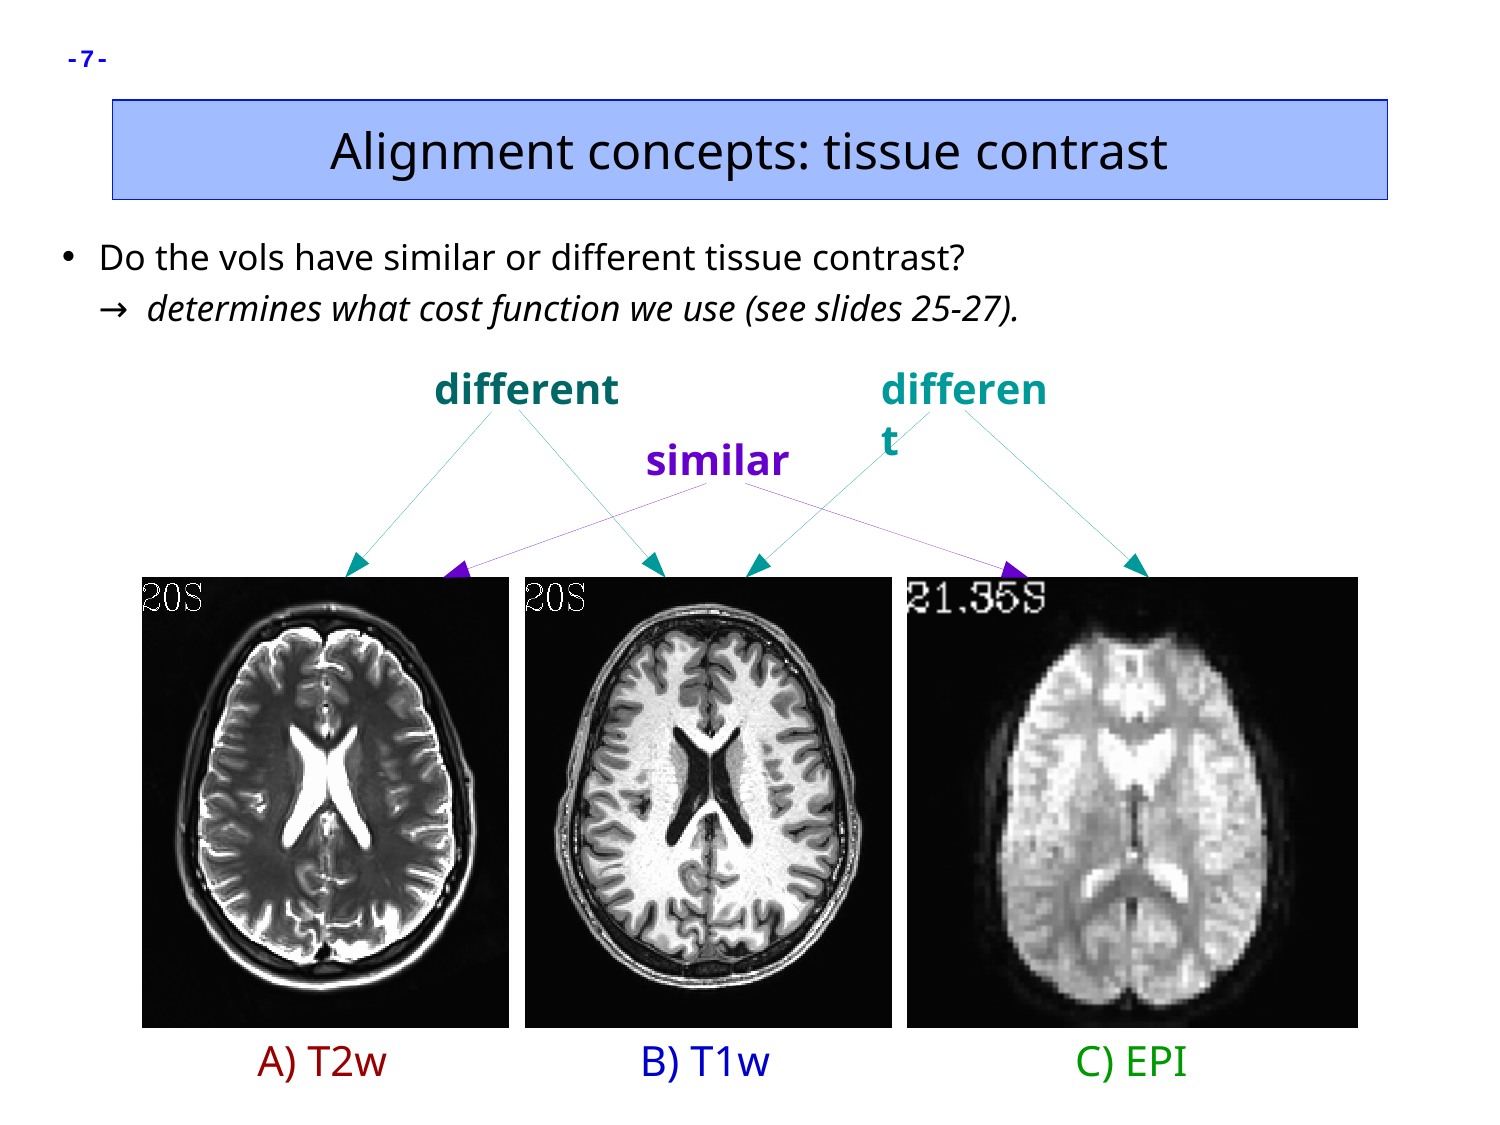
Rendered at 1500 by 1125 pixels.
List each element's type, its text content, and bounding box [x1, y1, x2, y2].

picture [142, 577, 509, 1028]
picture [525, 577, 892, 1028]
text_box A) T2w [239, 1024, 413, 1096]
picture [907, 577, 1358, 1028]
text_box C) EPI [1057, 1024, 1207, 1096]
text_box similar [628, 423, 855, 495]
text_box different [416, 352, 643, 424]
text_box Do the vols have similar or different tissue contrast? → determines what cost function we use (see slides 25-27). [46, 226, 1441, 376]
text_box B) T1w [622, 1024, 795, 1096]
text_box similar [839, 481, 855, 495]
text_box Alignment concepts: tissue contrast [112, 99, 1388, 200]
text_box different [863, 352, 1076, 424]
